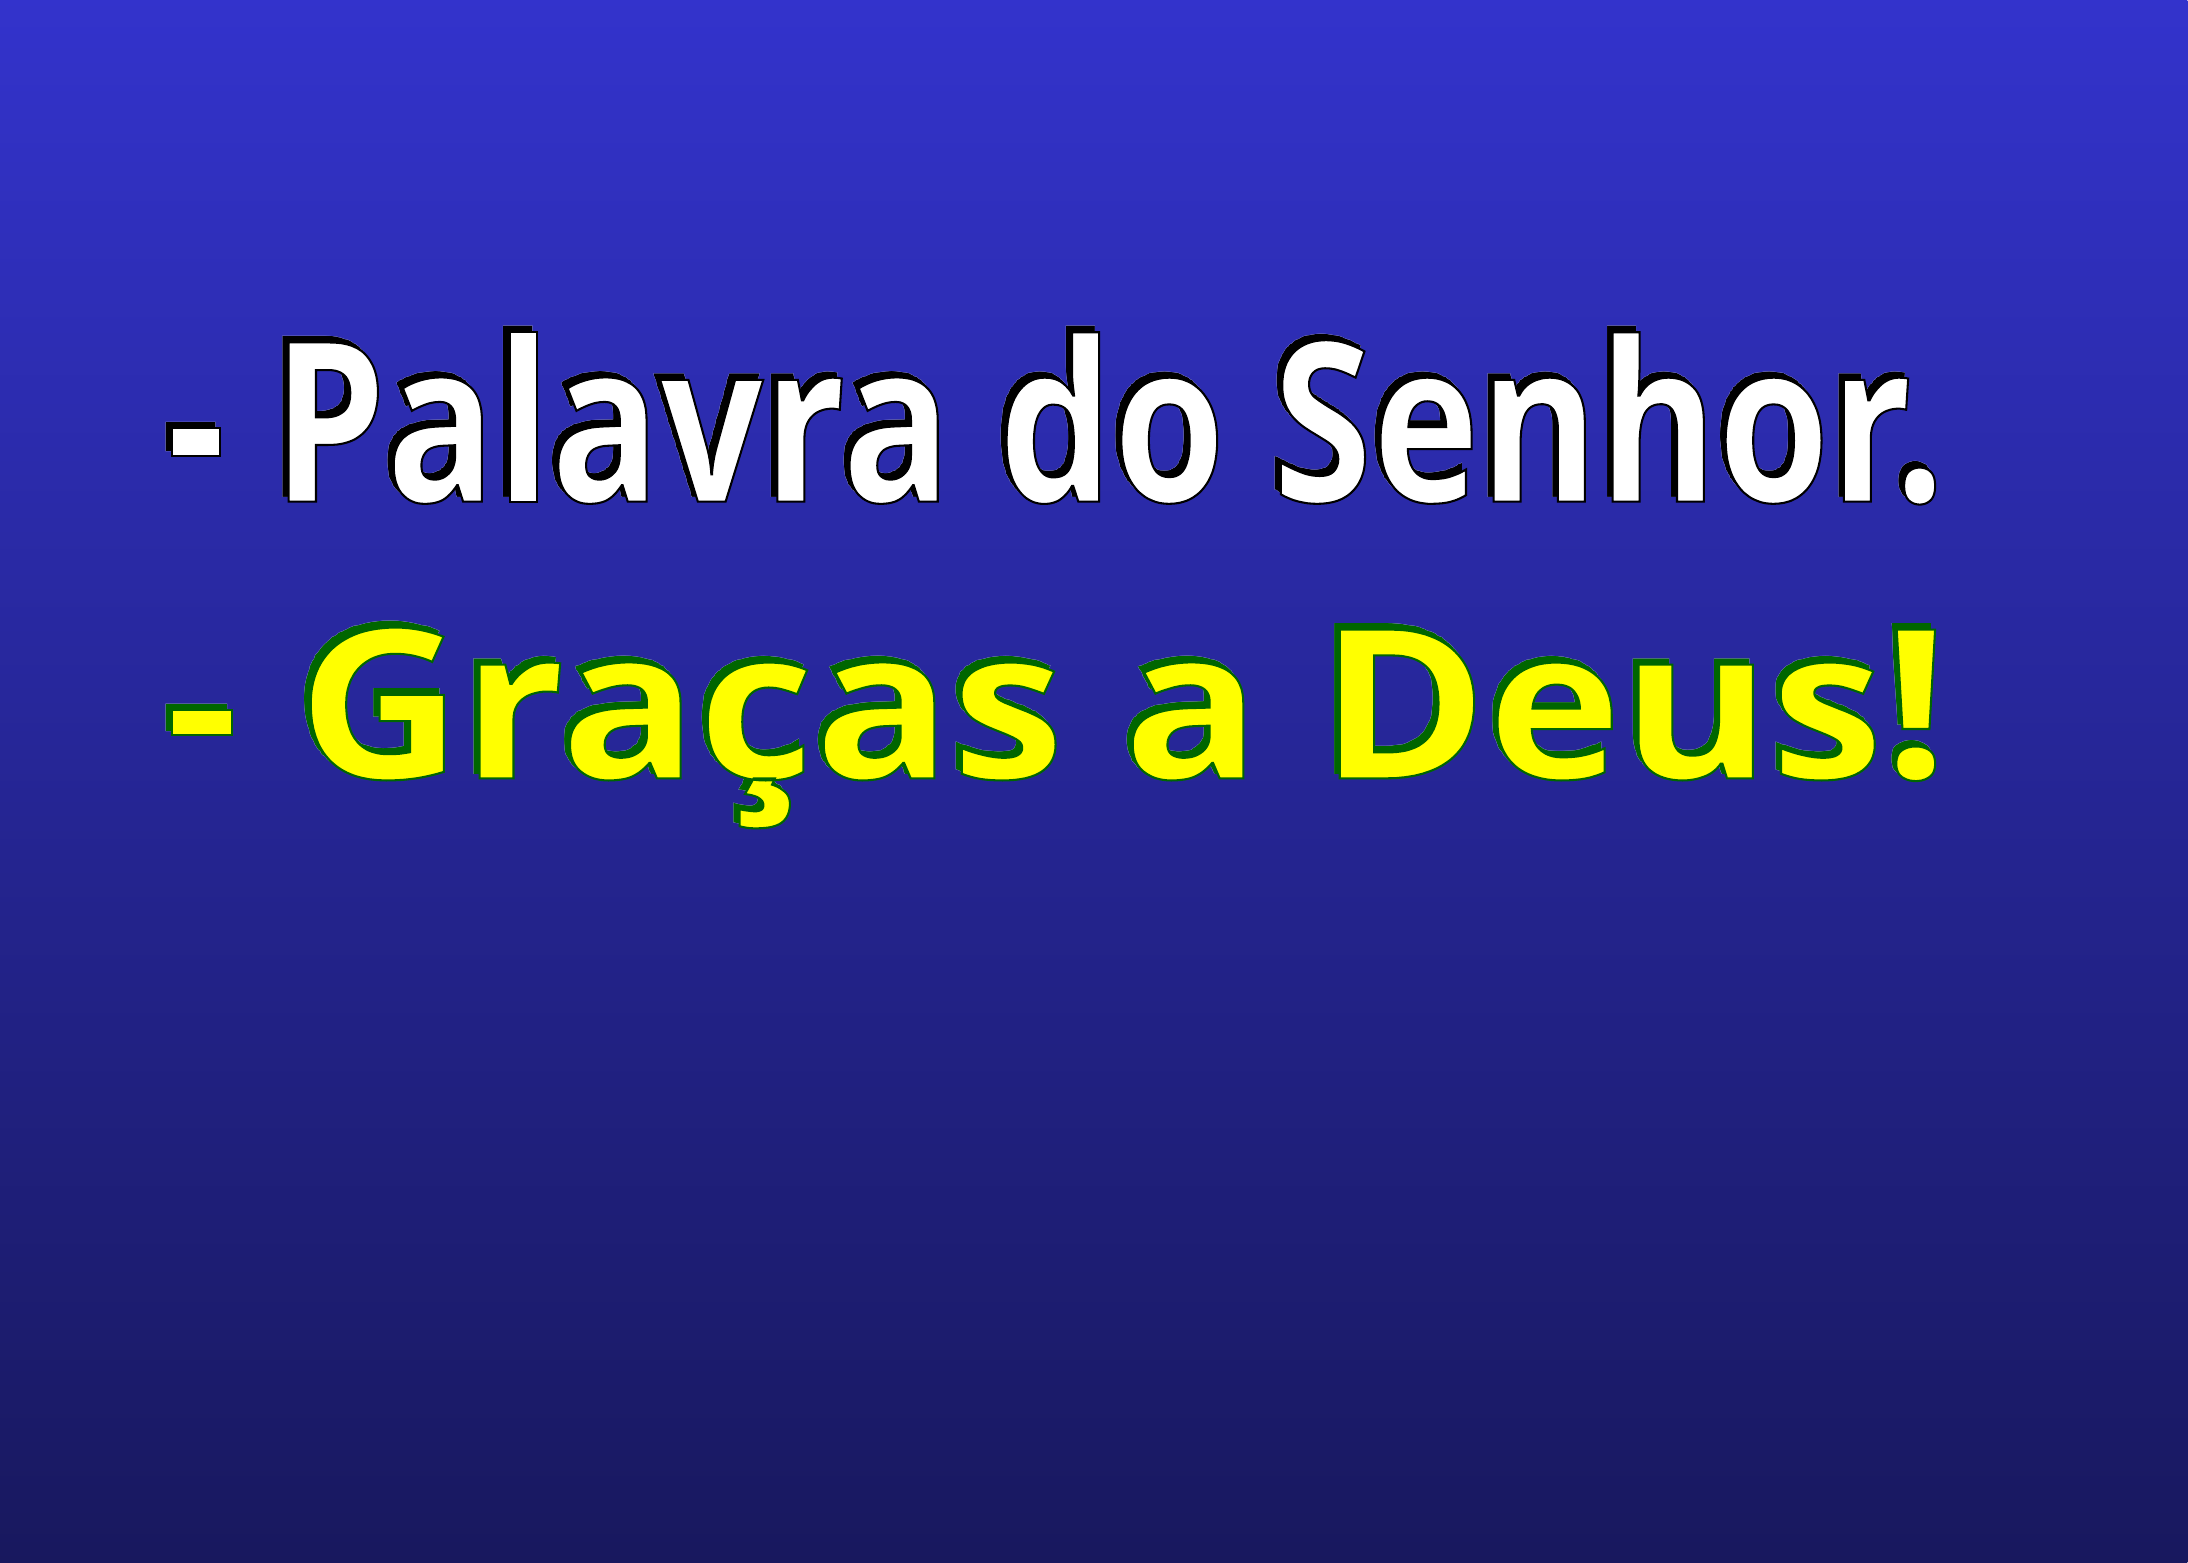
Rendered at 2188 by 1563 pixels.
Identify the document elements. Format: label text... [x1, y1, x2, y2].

text_box - Palavra do Senhor. [509, 332, 537, 502]
text_box - Graças a Deus! [1339, 629, 1475, 779]
text_box - Graças a Deus! [1896, 629, 1936, 729]
text_box - Palavra do Senhor. [1493, 377, 1585, 502]
text_box - Palavra do Senhor. [1280, 340, 1366, 504]
text_box - Palavra do Senhor. [1380, 377, 1472, 504]
text_box - Palavra do Senhor. [849, 377, 938, 504]
text_box - Palavra do Senhor. [660, 379, 764, 502]
text_box - Graças a Deus! [570, 662, 681, 781]
text_box - Palavra do Senhor. [1904, 467, 1936, 505]
text_box - Graças a Deus! [172, 709, 232, 736]
text_box - Palavra do Senhor. [1843, 377, 1909, 502]
text_box - Palavra do Senhor. [1121, 377, 1218, 504]
text_box - Graças a Deus! [310, 627, 444, 781]
text_box - Palavra do Senhor. [558, 377, 647, 504]
text_box - Palavra do Senhor. [1725, 377, 1822, 504]
text_box - Graças a Deus! [1638, 664, 1753, 781]
text_box - Palavra do Senhor. [1612, 332, 1704, 502]
text_box - Graças a Deus! [1780, 662, 1875, 781]
text_box - Palavra do Senhor. [288, 342, 378, 502]
text_box - Palavra do Senhor. [1006, 332, 1100, 504]
text_box - Palavra do Senhor. [777, 377, 842, 502]
text_box - Graças a Deus! [707, 662, 808, 829]
text_box - Graças a Deus! [961, 662, 1056, 781]
text_box - Graças a Deus! [1896, 746, 1936, 782]
text_box - Palavra do Senhor. [393, 377, 482, 504]
text_box - Palavra do Senhor. [172, 428, 220, 456]
text_box - Graças a Deus! [1132, 662, 1244, 781]
text_box - Graças a Deus! [479, 662, 561, 779]
text_box - Graças a Deus! [1497, 662, 1612, 781]
text_box - Graças a Deus! [823, 662, 935, 781]
